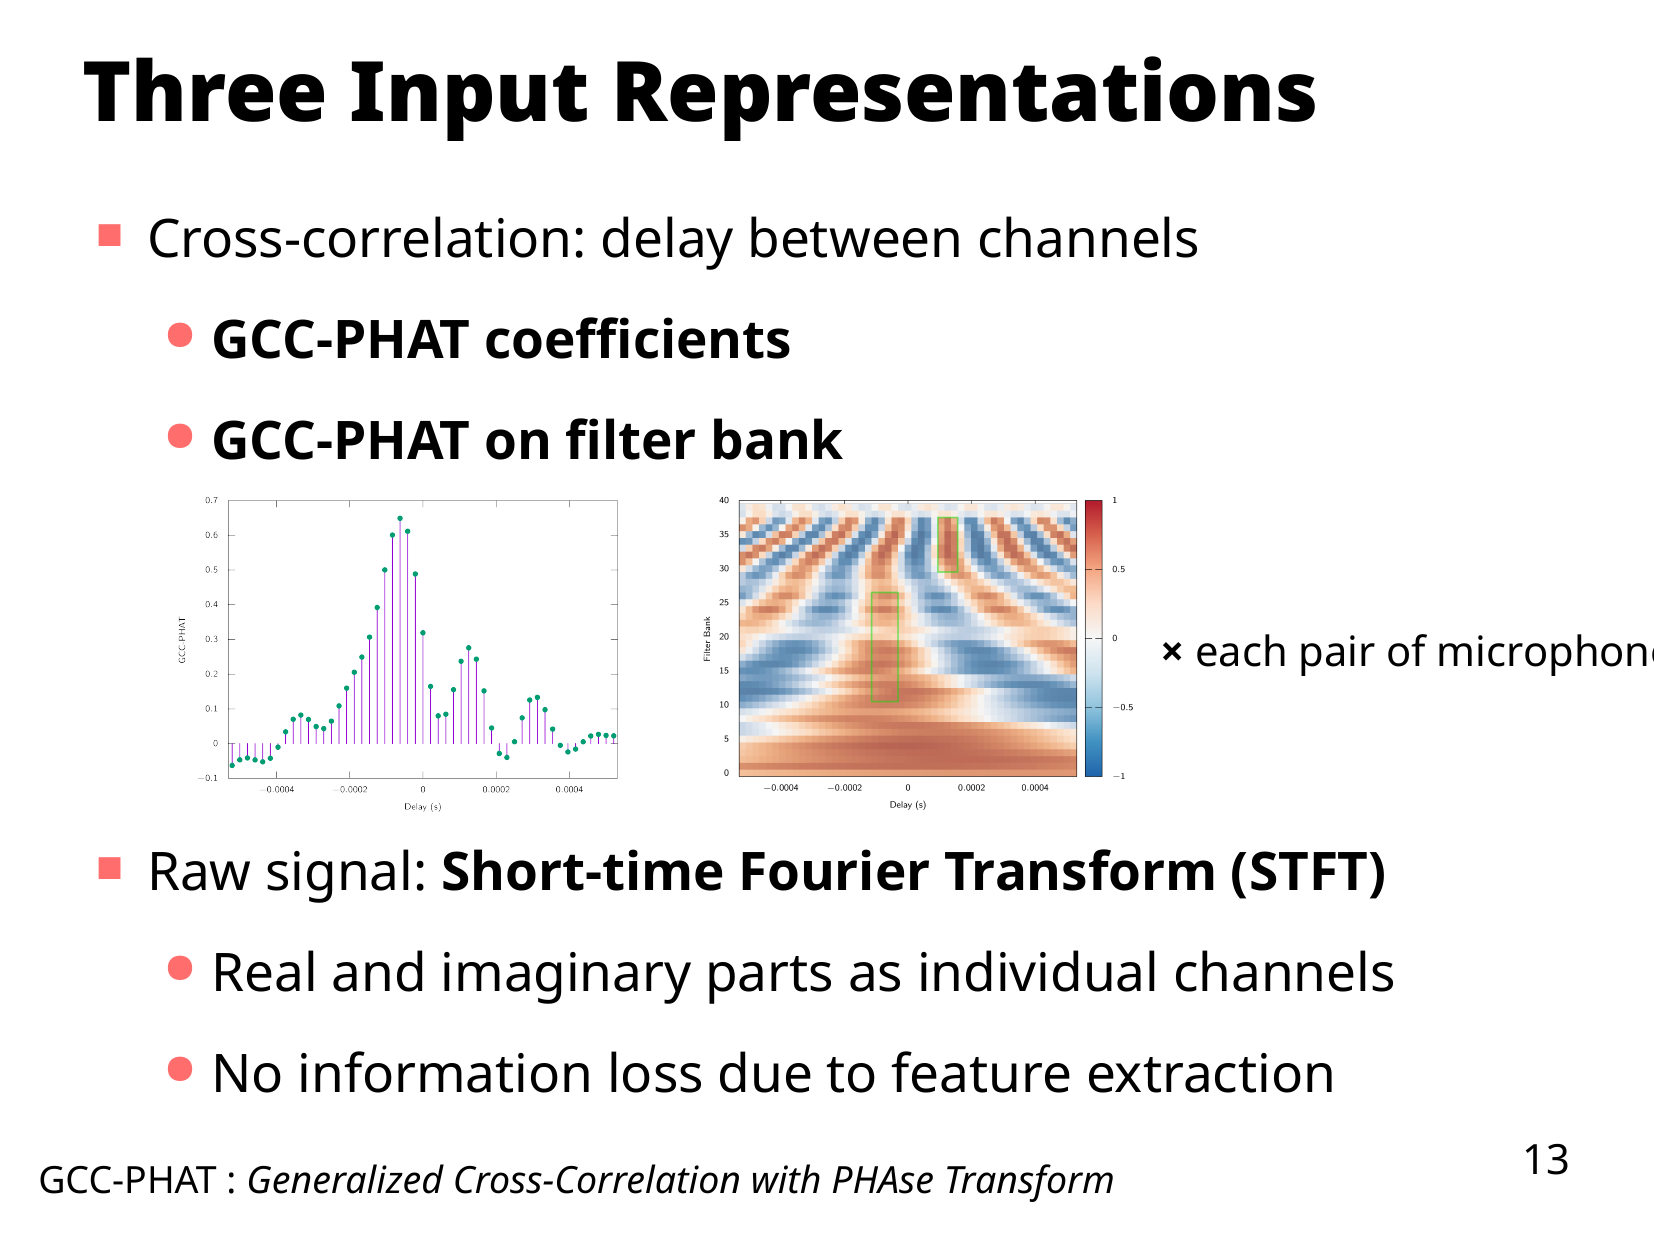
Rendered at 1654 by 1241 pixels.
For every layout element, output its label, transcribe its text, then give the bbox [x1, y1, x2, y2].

picture [694, 489, 1158, 813]
text_box GCC-PHAT : Generalized Cross-Correlation with PHAse Transform [23, 1145, 1193, 1208]
title Three Input Representations [82, 37, 1571, 143]
text_box × each pair of microphones [1158, 614, 1654, 693]
list Cross-correlation: delay between channels GCC-PHAT coefficients GCC-PHAT on filter bank Raw signal: Short-time Fourier Transform (STFT) Real and imaginary parts as individual channels No information loss due to feature extraction [82, 200, 1571, 1111]
picture [169, 489, 638, 815]
